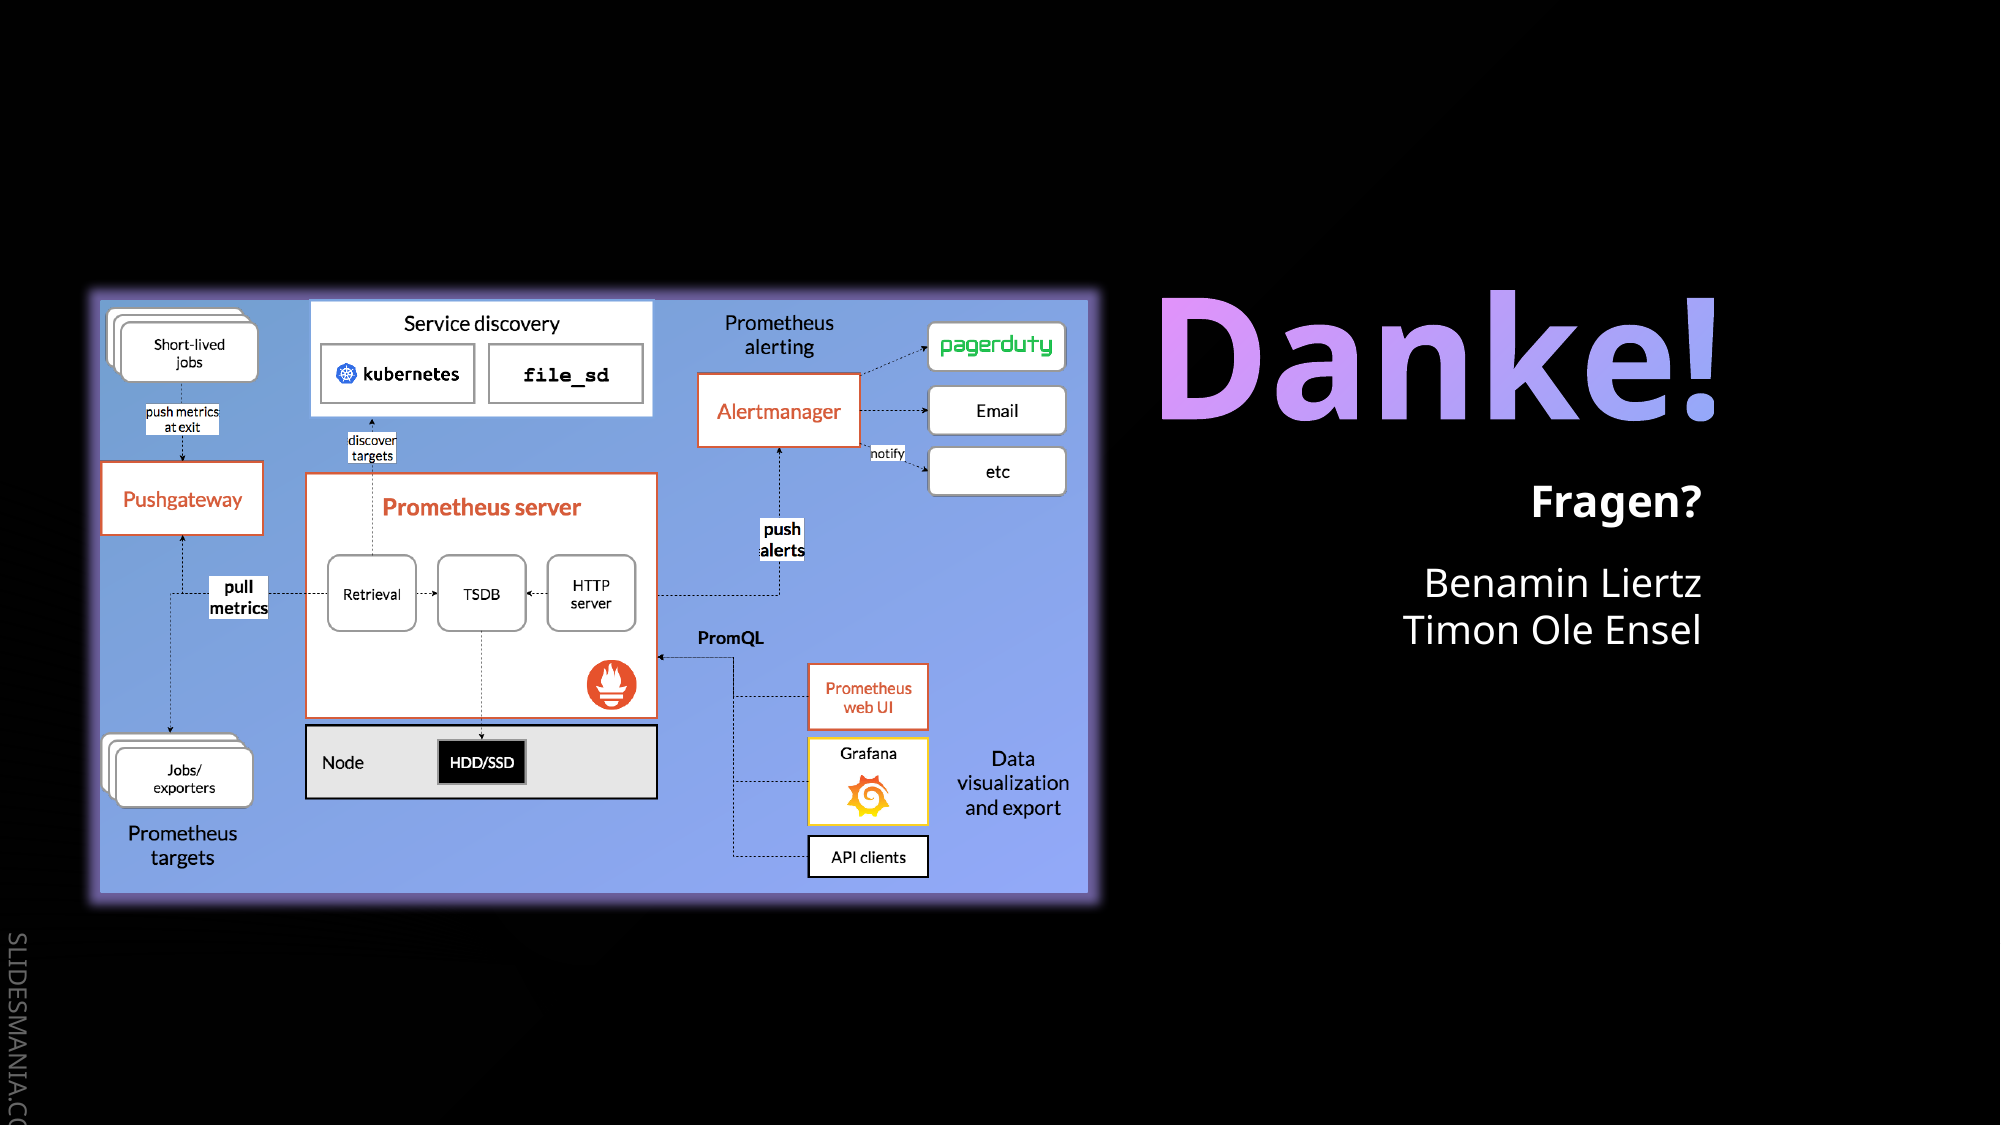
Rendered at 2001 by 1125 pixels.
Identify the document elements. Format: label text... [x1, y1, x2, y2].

text_box Danke! [1490, 290, 1580, 420]
text_box Danke! [1276, 324, 1357, 422]
text_box Danke! [1382, 324, 1466, 420]
picture [100, 299, 1088, 893]
text_box Danke! [1686, 297, 1715, 379]
list Benamin Liertz Timon Ole Ensel [1107, 537, 1723, 758]
text_box Danke! [1686, 393, 1715, 422]
subtitle Fragen? [1107, 445, 1723, 537]
text_box Danke! [1587, 324, 1671, 422]
text_box Danke! [1162, 297, 1261, 420]
